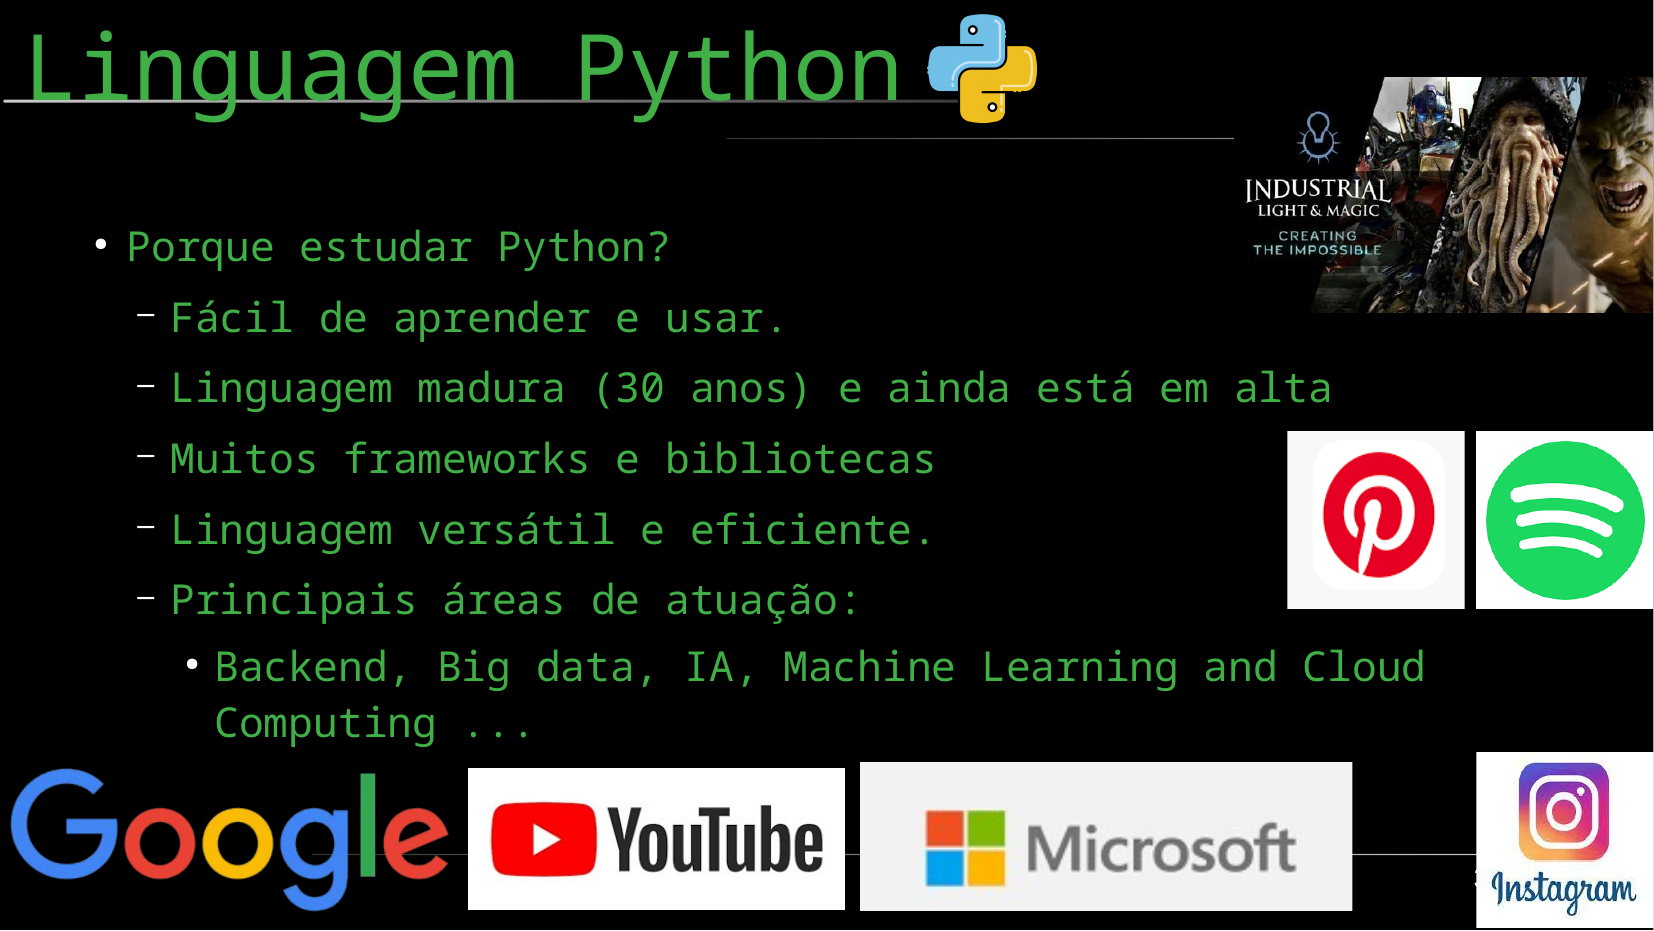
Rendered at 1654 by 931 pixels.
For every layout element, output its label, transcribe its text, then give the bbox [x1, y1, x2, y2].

picture [10, 765, 455, 922]
picture [1234, 77, 1653, 313]
picture [468, 768, 845, 910]
picture [1287, 431, 1465, 609]
title Linguagem Python [23, 7, 1589, 123]
picture [1476, 431, 1654, 609]
picture [1476, 752, 1654, 928]
picture [860, 762, 1353, 911]
picture [925, 11, 1040, 126]
list Porque estudar Python? Fácil de aprender e usar. Linguagem madura (30 anos) e ainda está em alta Muitos frameworks e bibliotecas Linguagem versátil e eficiente. Principais áreas de atuação: Backend, Big data, IA, Machine Learning and Cloud Computing ... [82, 217, 1571, 758]
